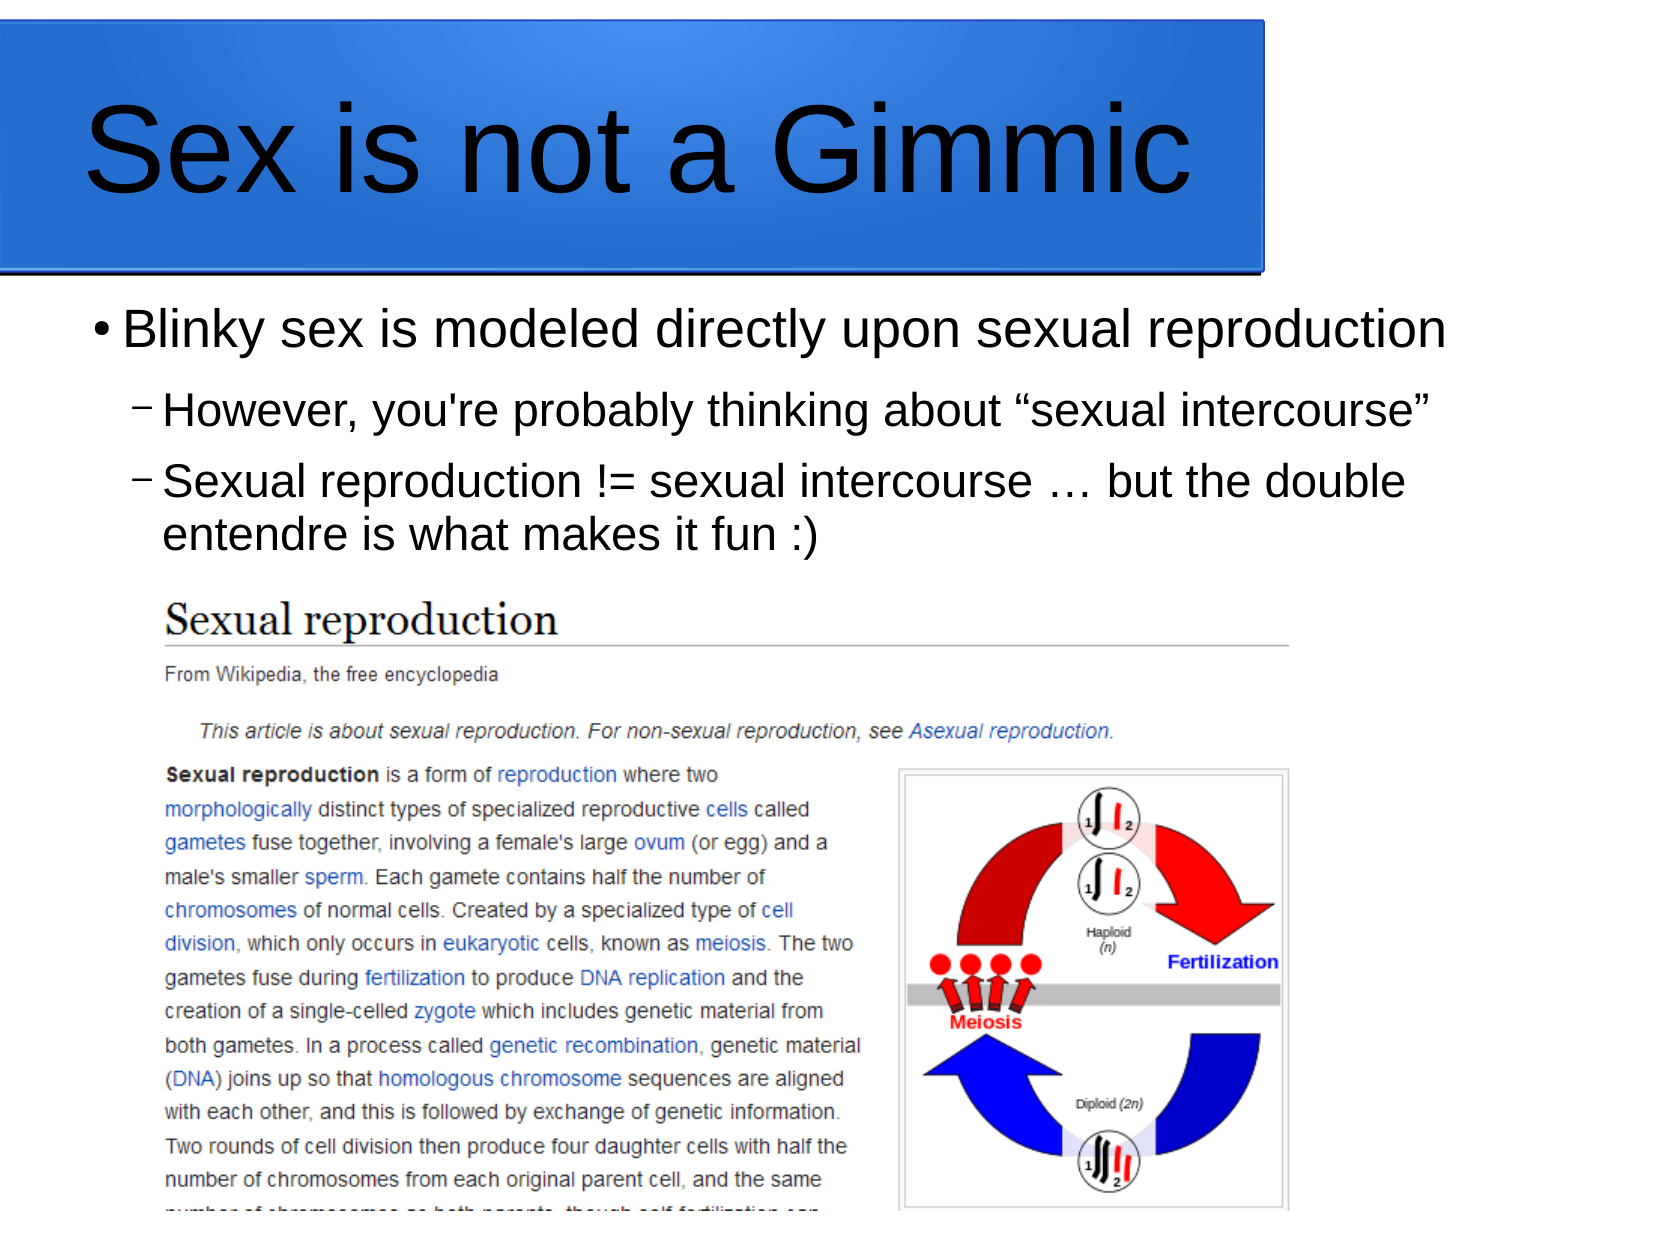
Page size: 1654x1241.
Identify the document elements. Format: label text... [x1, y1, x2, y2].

list Blinky sex is modeled directly upon sexual reproduction However, you're probably thinking about “sexual intercourse” Sexual reproduction != sexual intercourse … but the double entendre is what makes it fun :) [82, 299, 1571, 562]
picture [147, 582, 1300, 1211]
title Sex is not a Gimmic [82, 47, 1235, 252]
